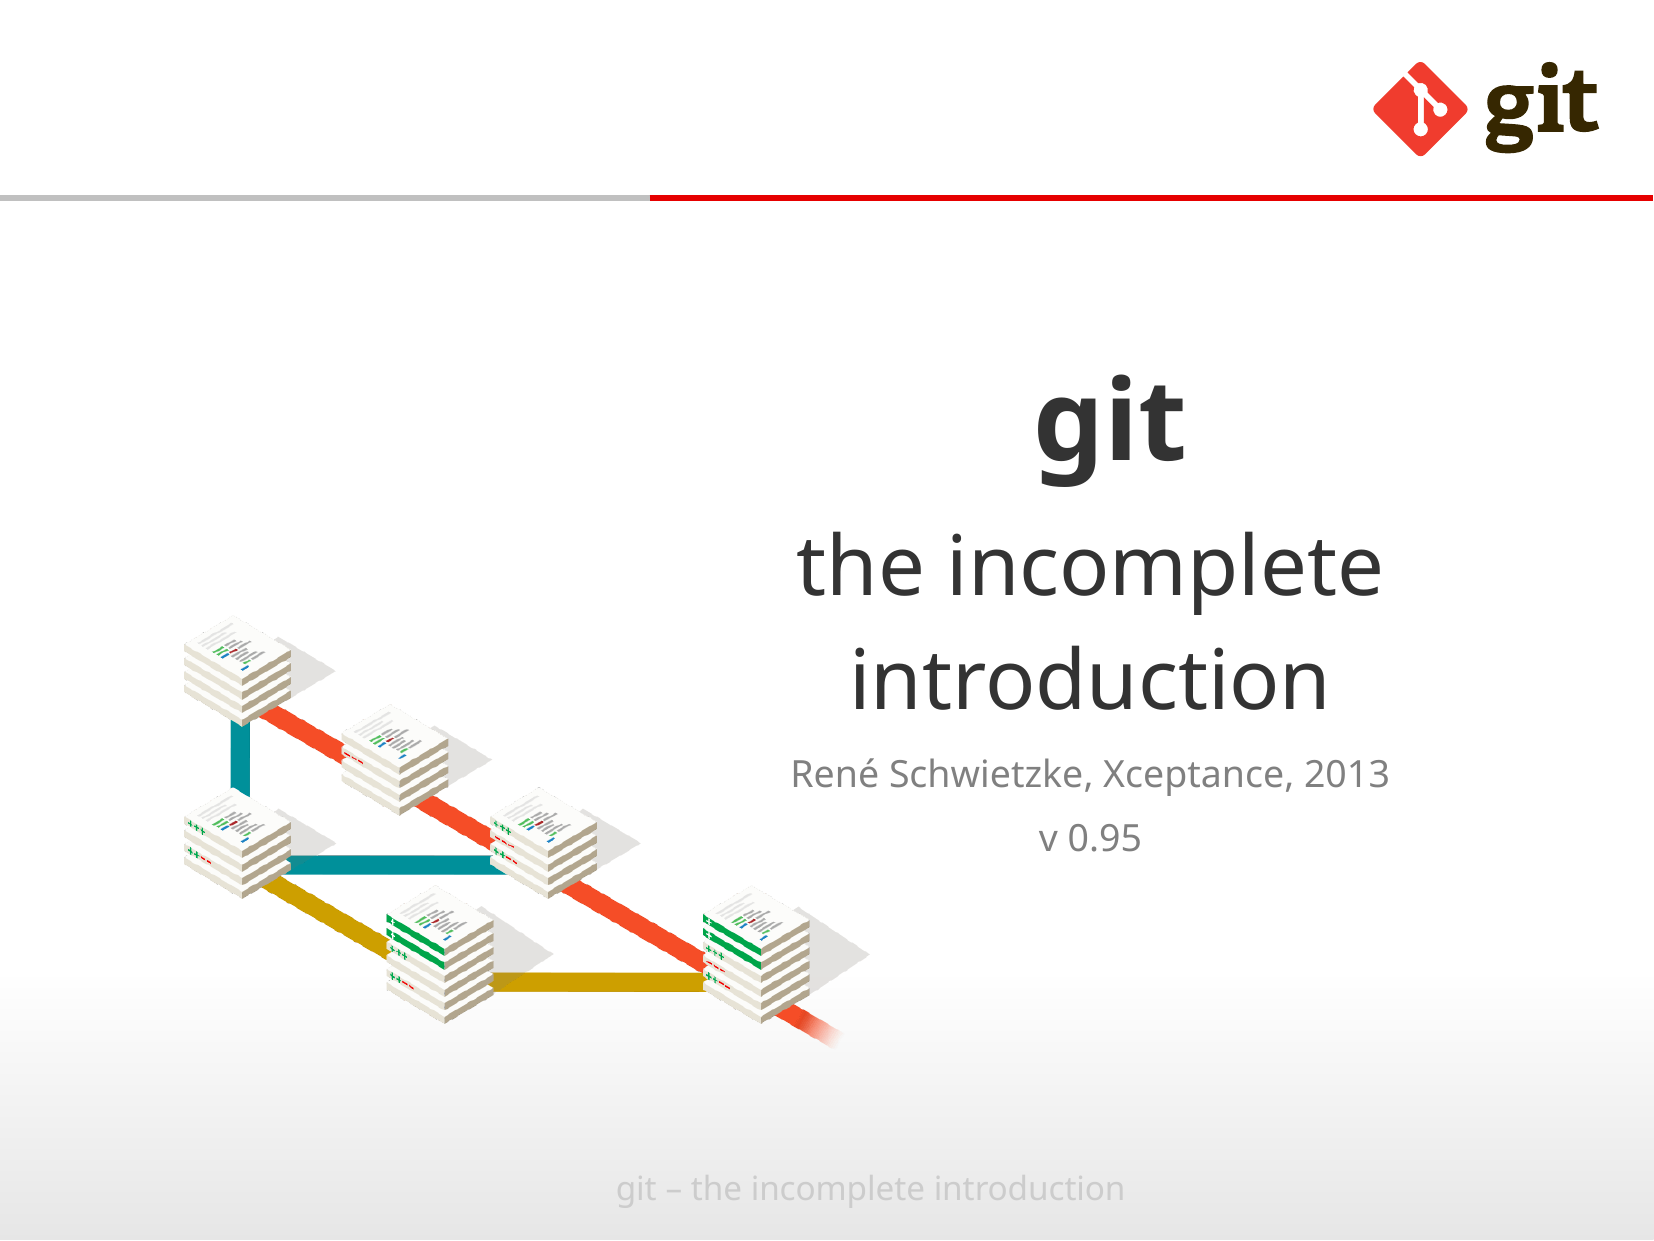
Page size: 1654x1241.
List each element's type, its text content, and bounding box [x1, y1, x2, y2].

subtitle git the incomplete introduction René Schwietzke, Xceptance, 2013 v 0.95 [589, 350, 1593, 853]
picture [182, 613, 886, 1068]
